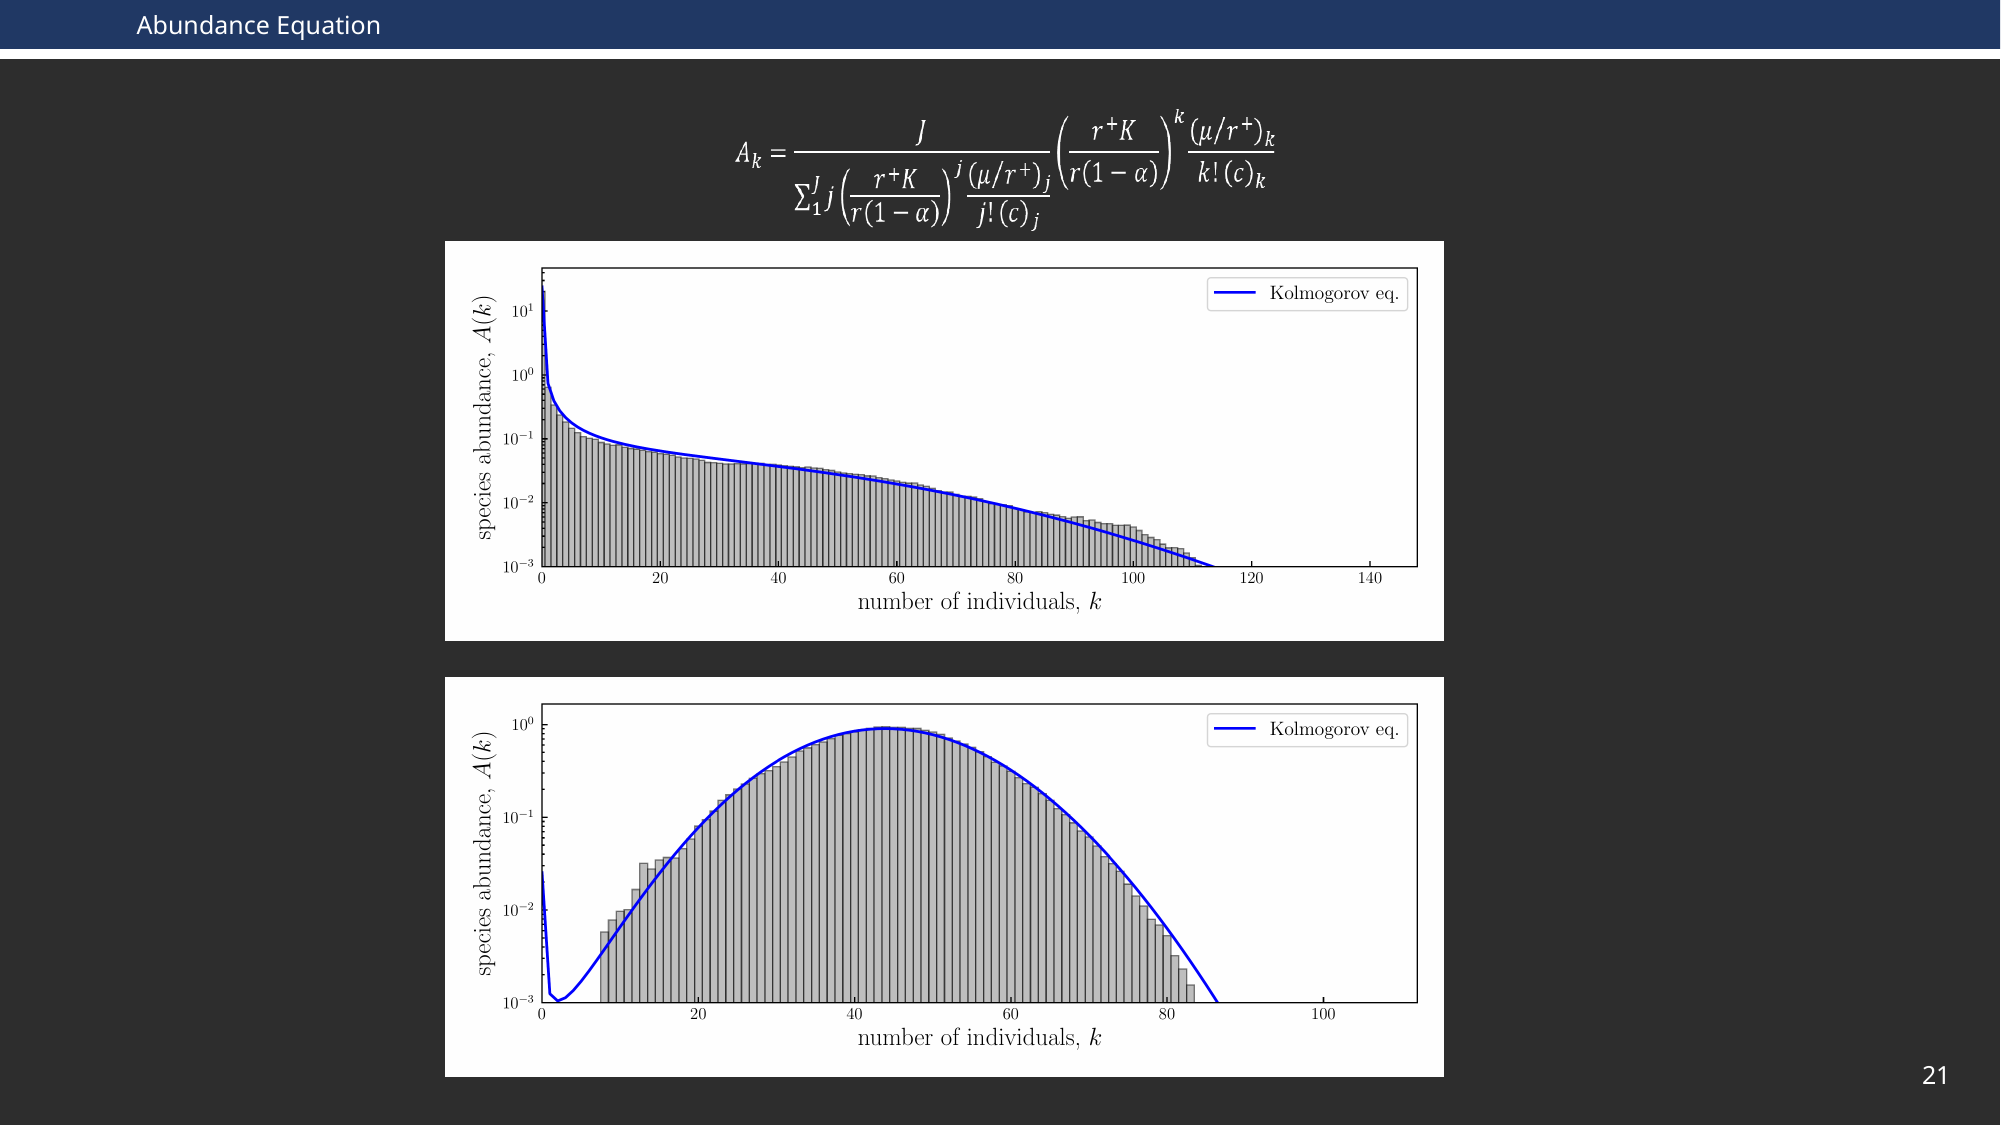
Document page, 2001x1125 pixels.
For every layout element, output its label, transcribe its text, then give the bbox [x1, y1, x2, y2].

picture [445, 241, 1444, 641]
list [332, 50, 1678, 308]
footer Abundance Equation [0, 0, 519, 51]
picture [445, 677, 1444, 1077]
slide_number <number> [1515, 1046, 1966, 1107]
